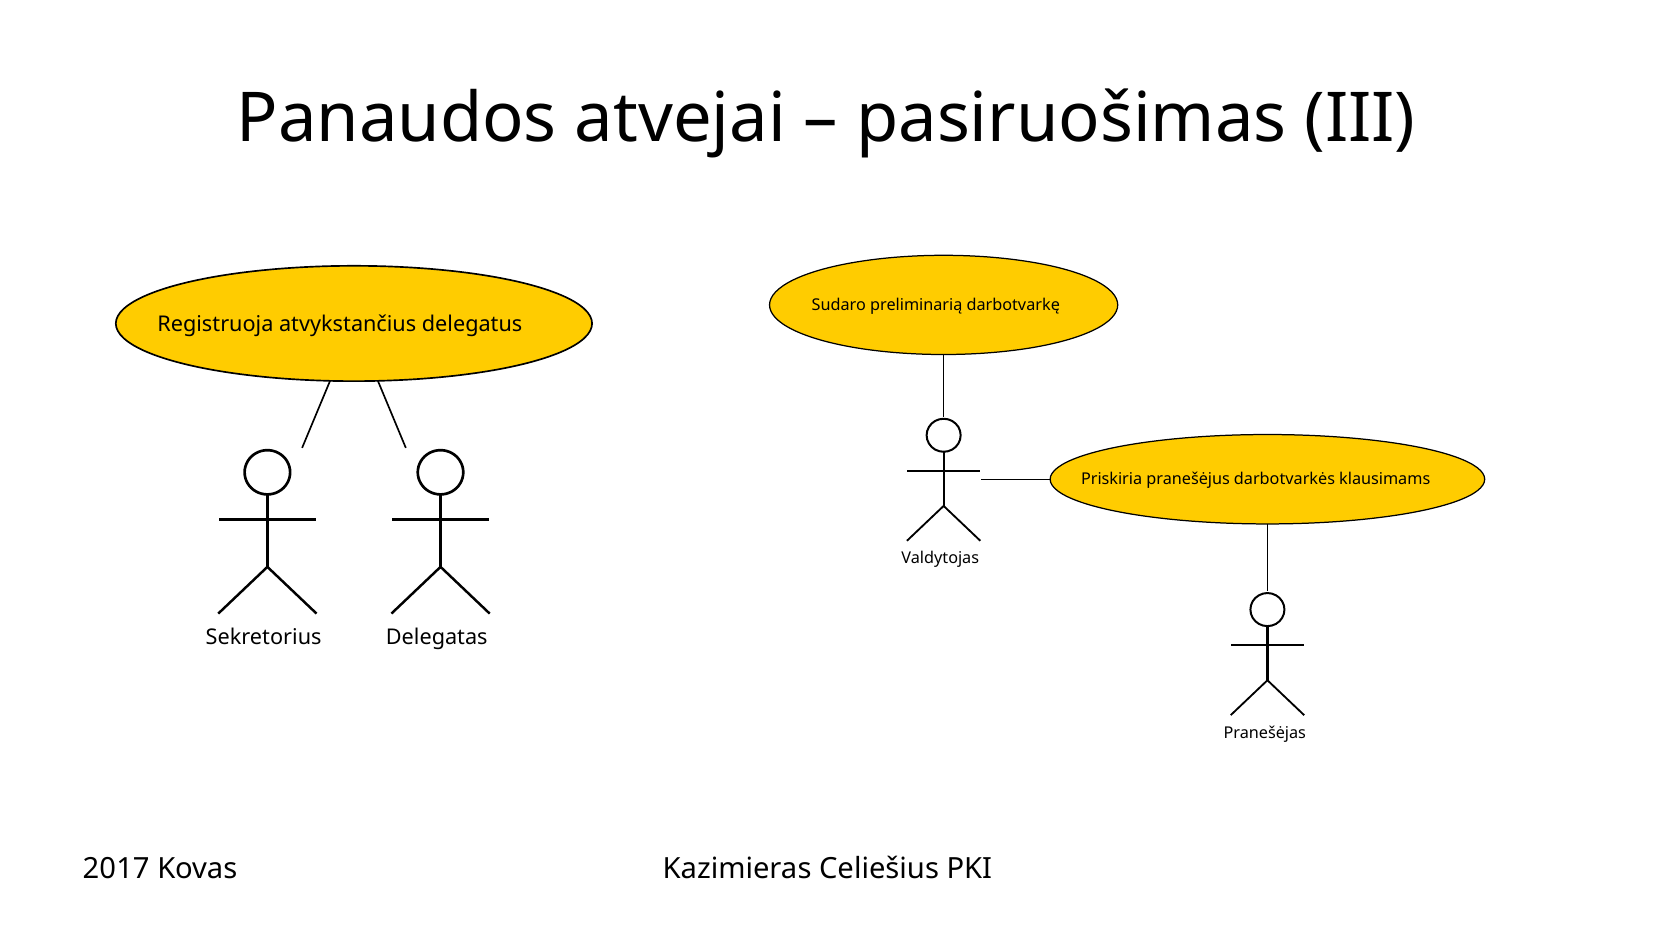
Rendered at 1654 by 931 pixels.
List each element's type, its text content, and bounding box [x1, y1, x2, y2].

picture [90, 240, 619, 680]
picture [750, 235, 1505, 766]
title Panaudos atvejai – pasiruošimas (III) [82, 37, 1571, 193]
